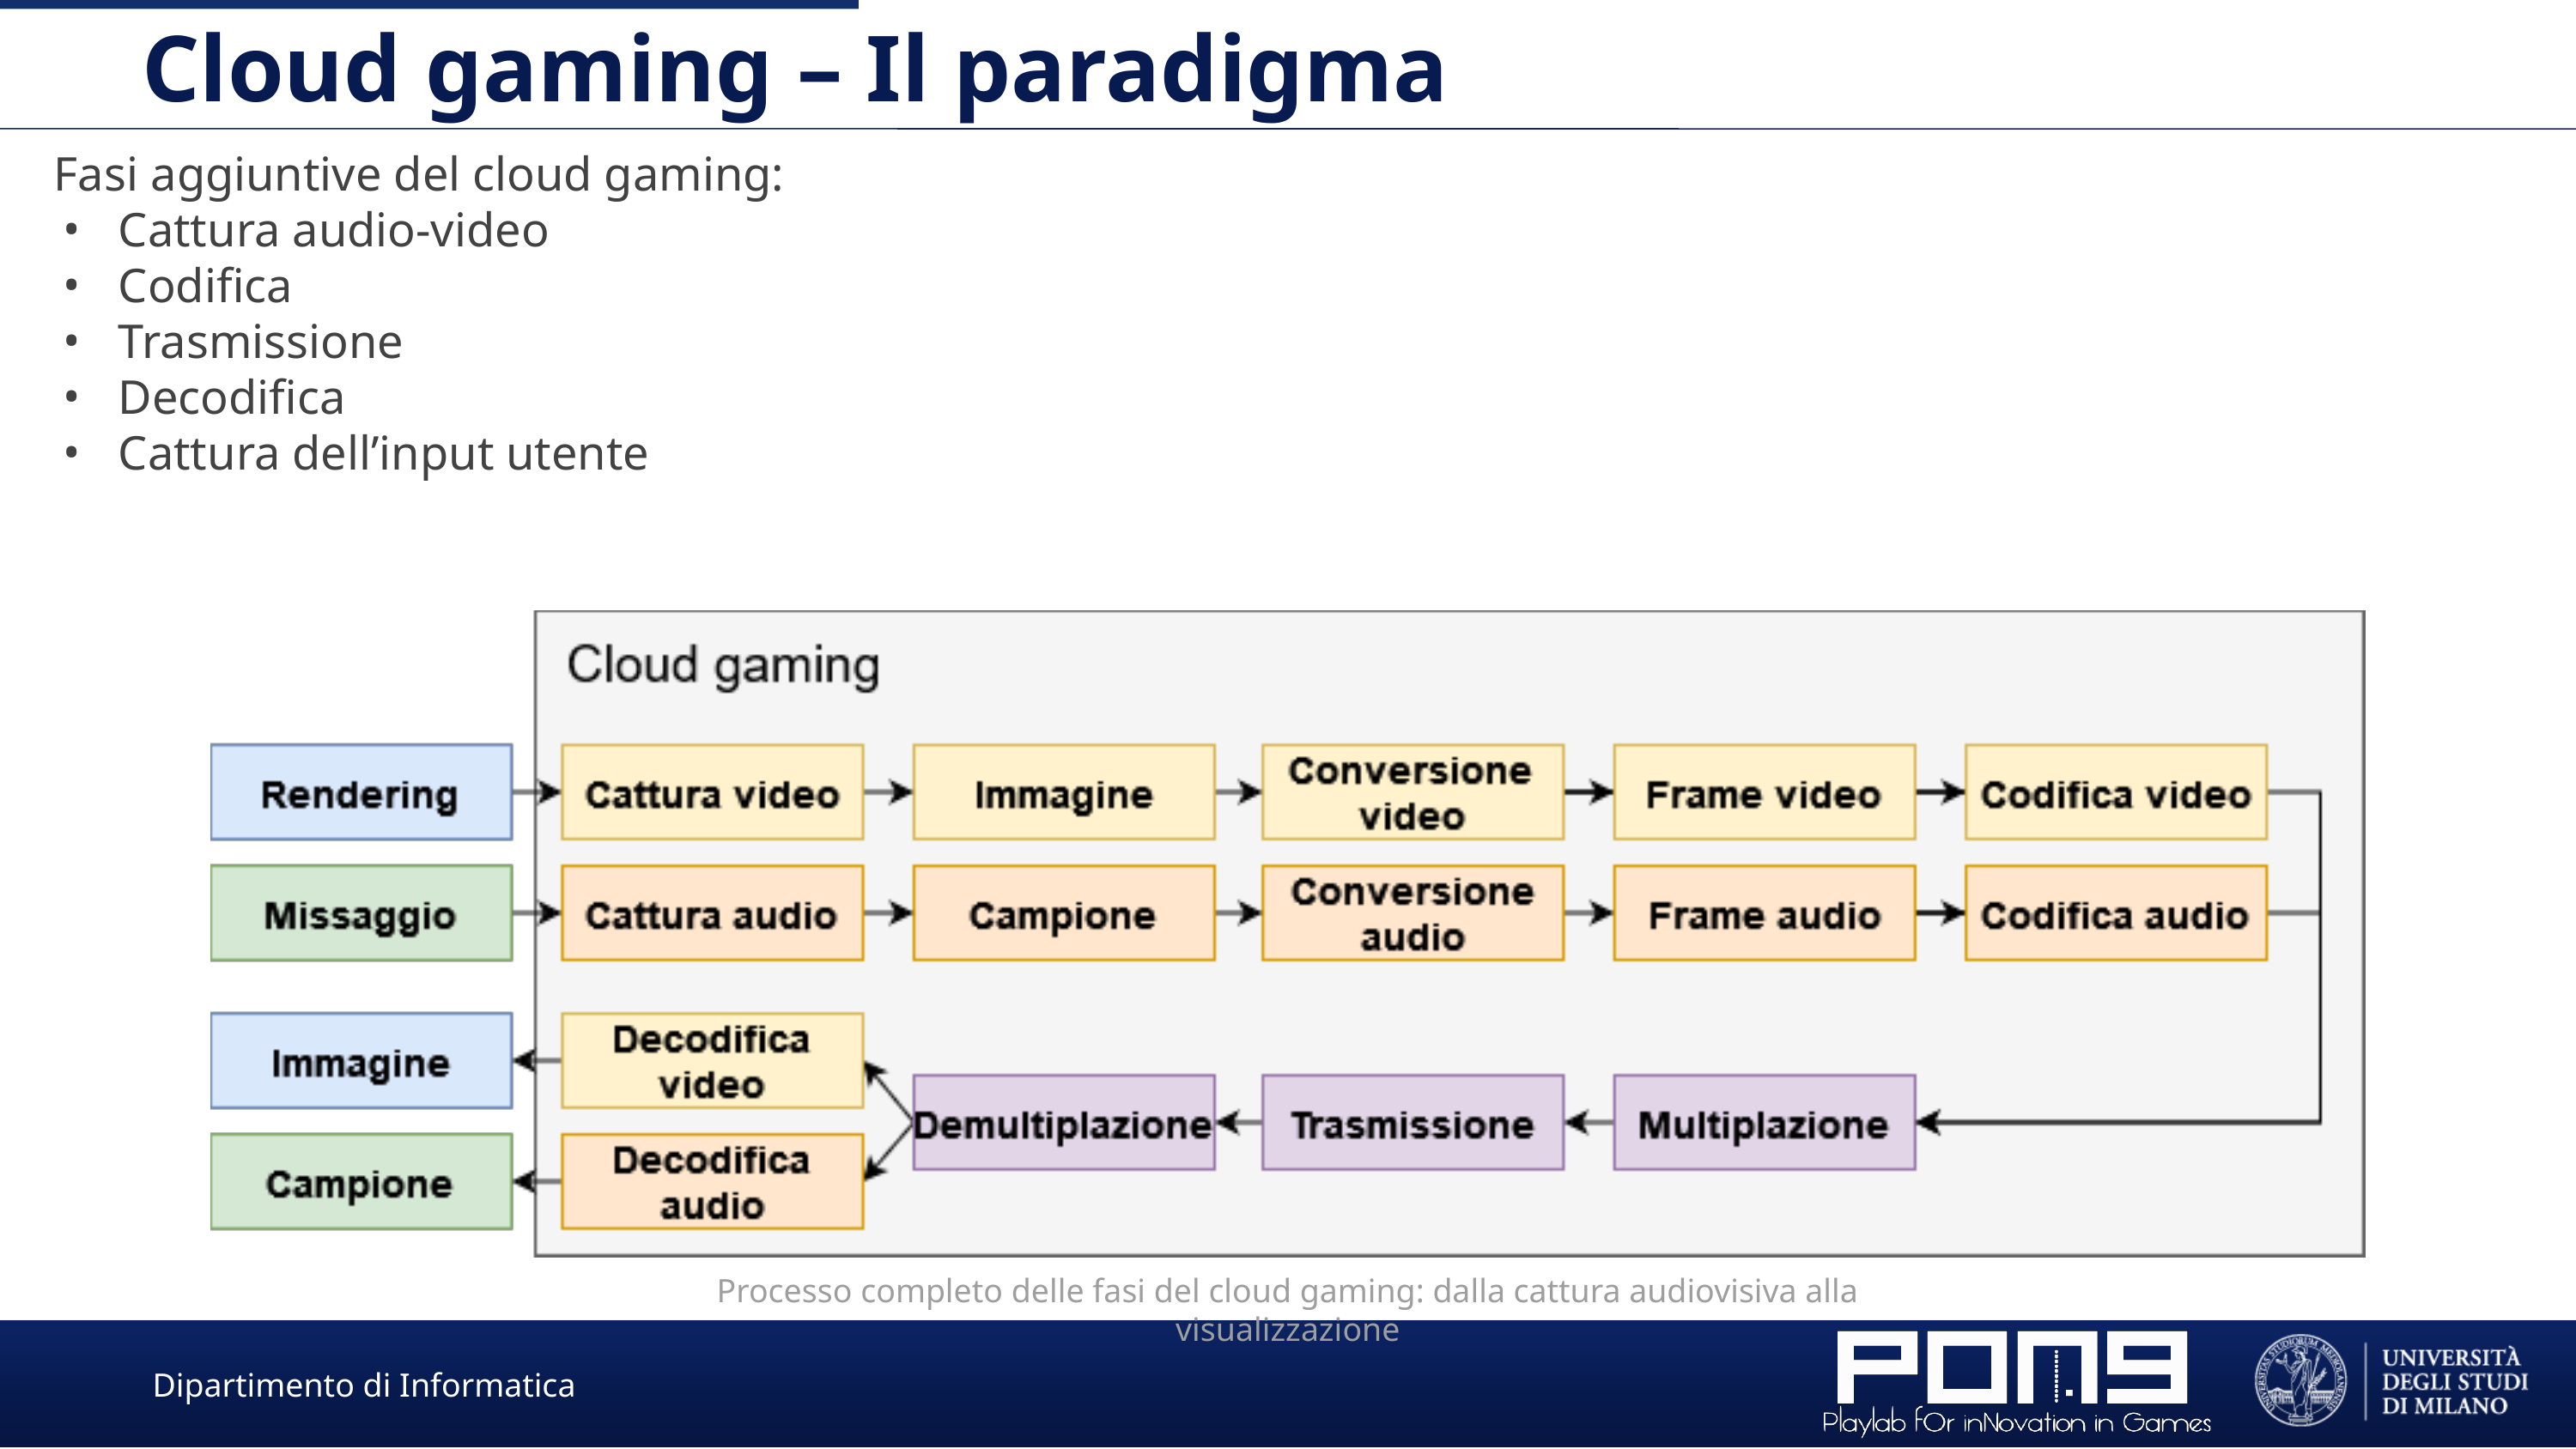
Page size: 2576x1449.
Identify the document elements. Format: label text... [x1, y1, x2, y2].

text_box Dipartimento di Informatica [129, 1336, 1245, 1433]
picture [210, 610, 2366, 1258]
list Fasi aggiuntive del cloud gaming: Cattura audio-video Codifica Trasmissione Decodifica Cattura dell’input utente [30, 132, 851, 563]
text_box [0, 0, 859, 9]
picture [0, 1320, 2576, 1447]
title Cloud gaming – Il paradigma [118, 0, 2308, 124]
text_box Processo completo delle fasi del cloud gaming: dalla cattura audiovisiva alla visualizzazione [624, 1258, 1952, 1361]
